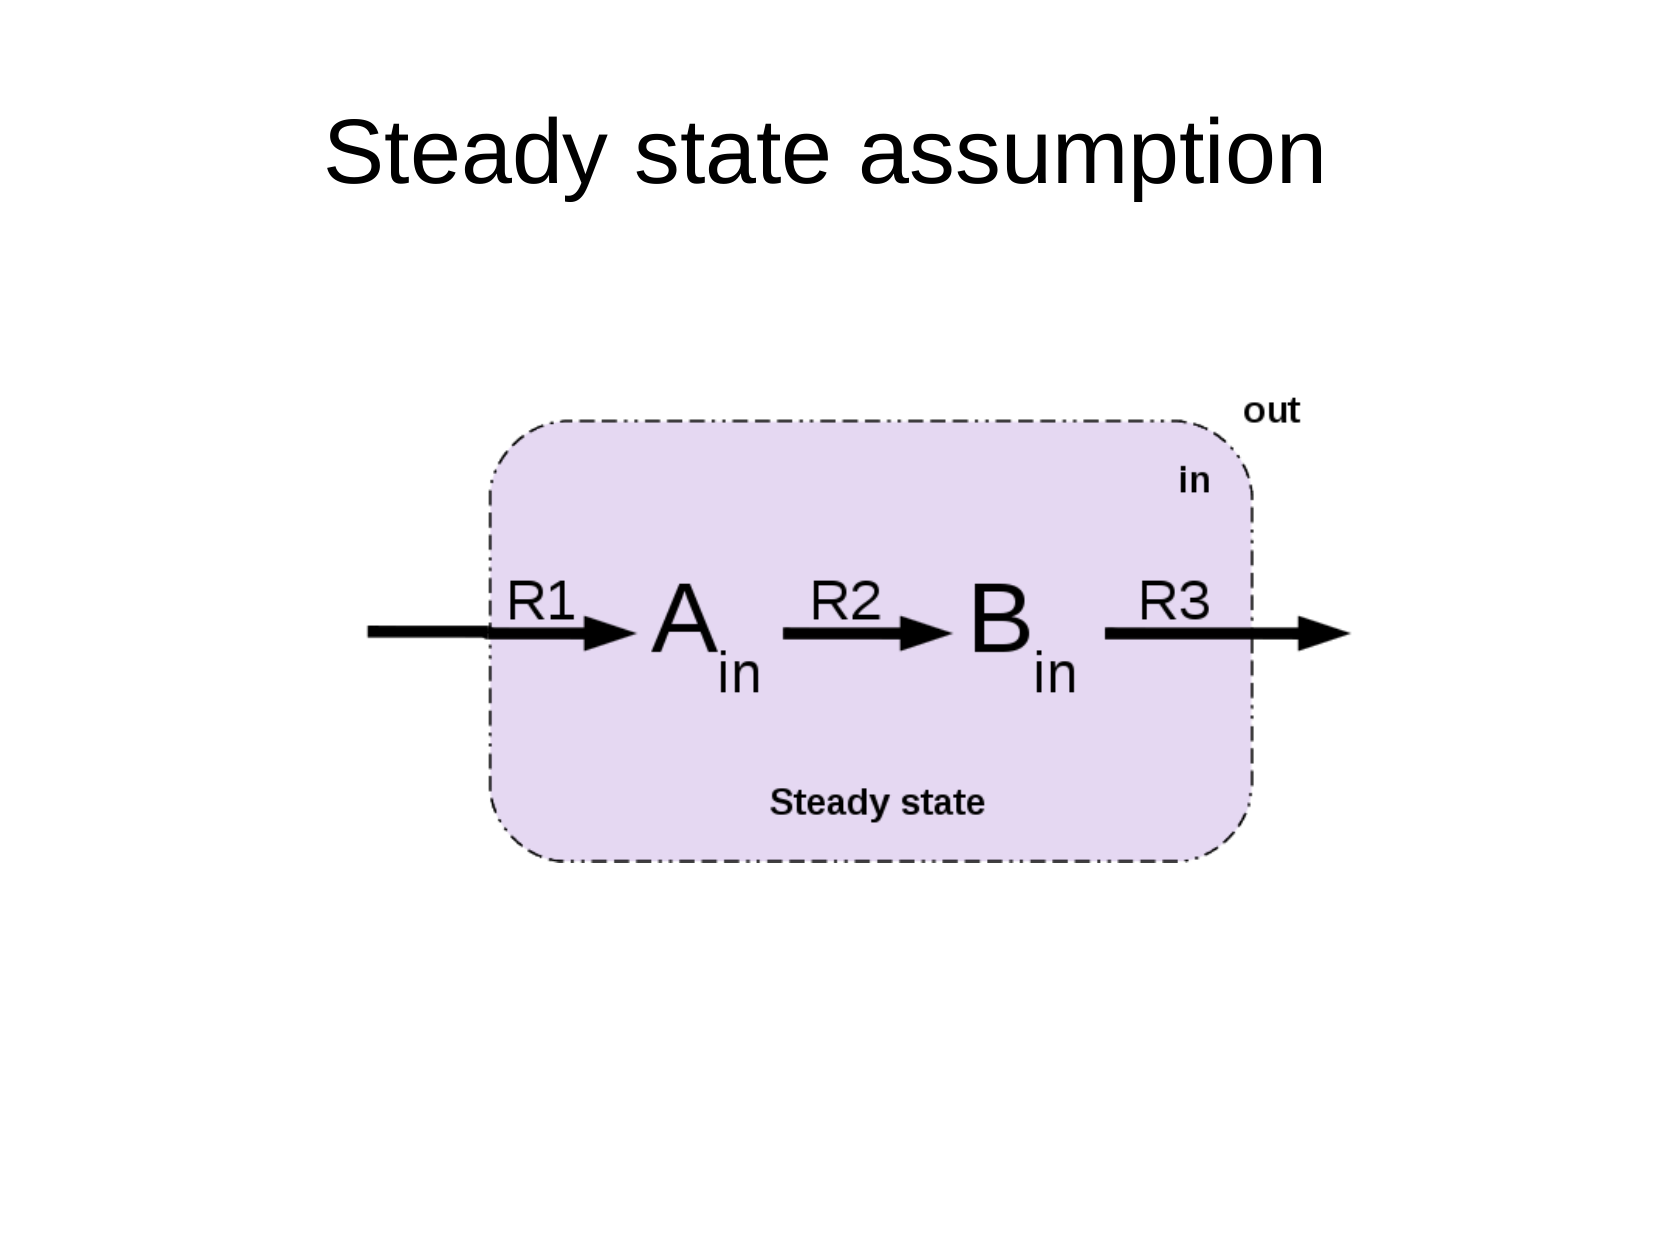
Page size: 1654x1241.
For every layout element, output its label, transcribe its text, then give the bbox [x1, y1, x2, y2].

title Steady state assumption [82, 49, 1570, 256]
picture [362, 381, 1353, 863]
